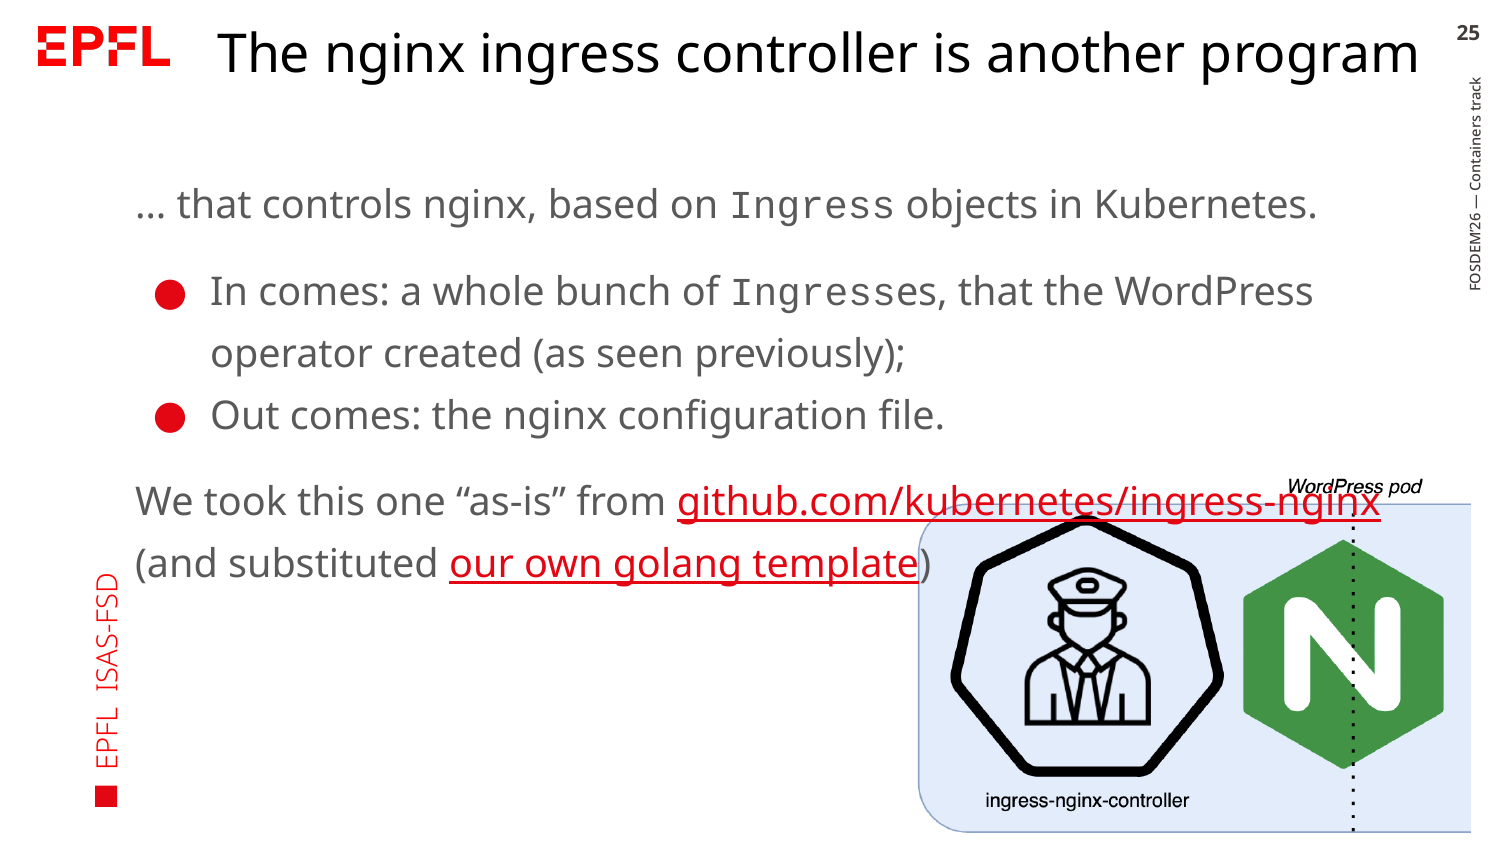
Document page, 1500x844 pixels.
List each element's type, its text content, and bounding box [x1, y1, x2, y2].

picture [38, 26, 170, 66]
title The nginx ingress controller is another program [202, 0, 1449, 152]
list … that controls nginx, based on Ingress objects in Kubernetes. In comes: a whole bunch of Ingresses, that the WordPress operator created (as seen previously); Out comes: the nginx configuration file. We took this one “as-is” from github.com/kubernetes/ingress-nginx (and substituted our own golang template) [120, 152, 1449, 756]
picture [906, 425, 1471, 844]
slide_number <number> [1415, 0, 1496, 65]
